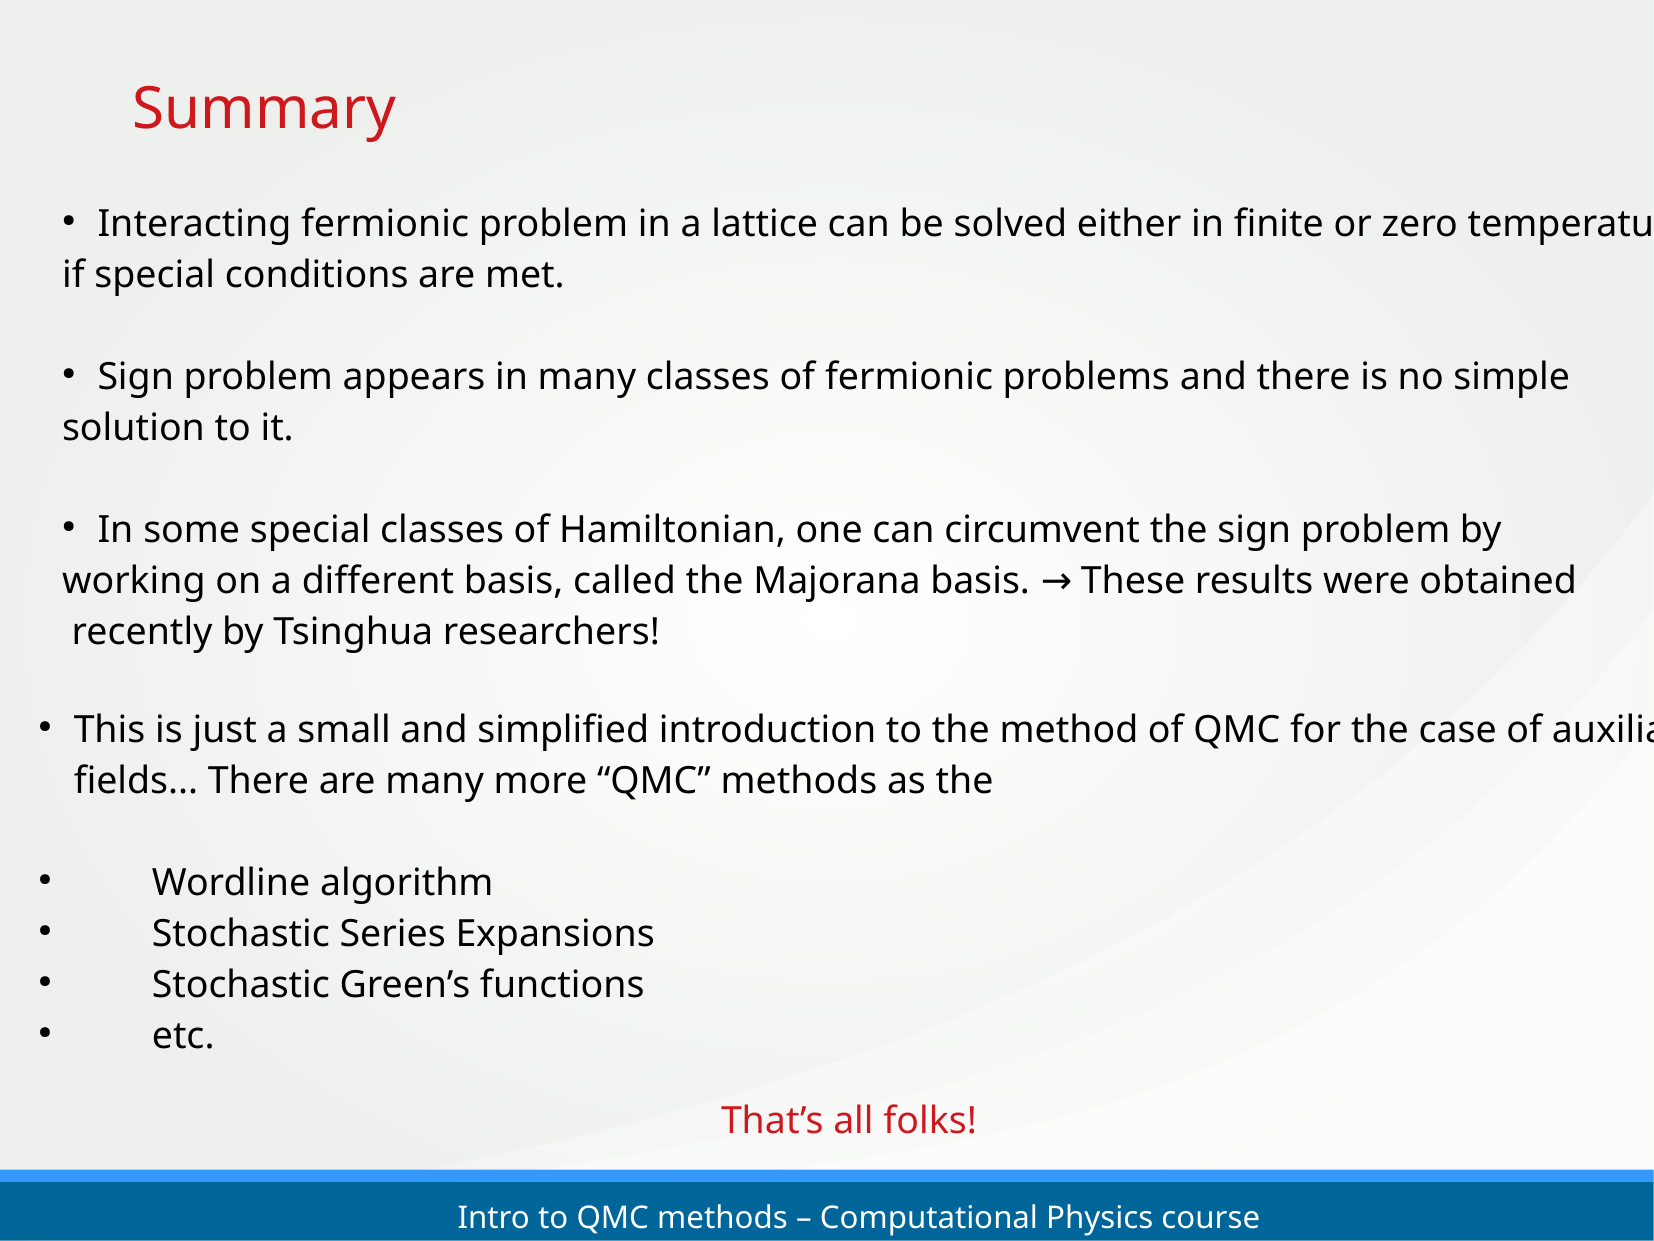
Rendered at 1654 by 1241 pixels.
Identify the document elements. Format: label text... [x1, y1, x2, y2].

text_box Interacting fermionic problem in a lattice can be solved either in finite or zero temperature if special conditions are met. Sign problem appears in many classes of fermionic problems and there is no simple solution to it. In some special classes of Hamiltonian, one can circumvent the sign problem by working on a different basis, called the Majorana basis. → These results were obtained recently by Tsinghua researchers! [47, 188, 1652, 625]
text_box That’s all folks! [706, 1086, 990, 1144]
text_box This is just a small and simplified introduction to the method of QMC for the case of auxiliary fields... There are many more “QMC” methods as the Wordline algorithm Stochastic Series Expansions Stochastic Green’s functions etc. [23, 694, 1654, 1004]
text_box Summary [118, 59, 397, 140]
picture [0, 0, 1654, 1169]
